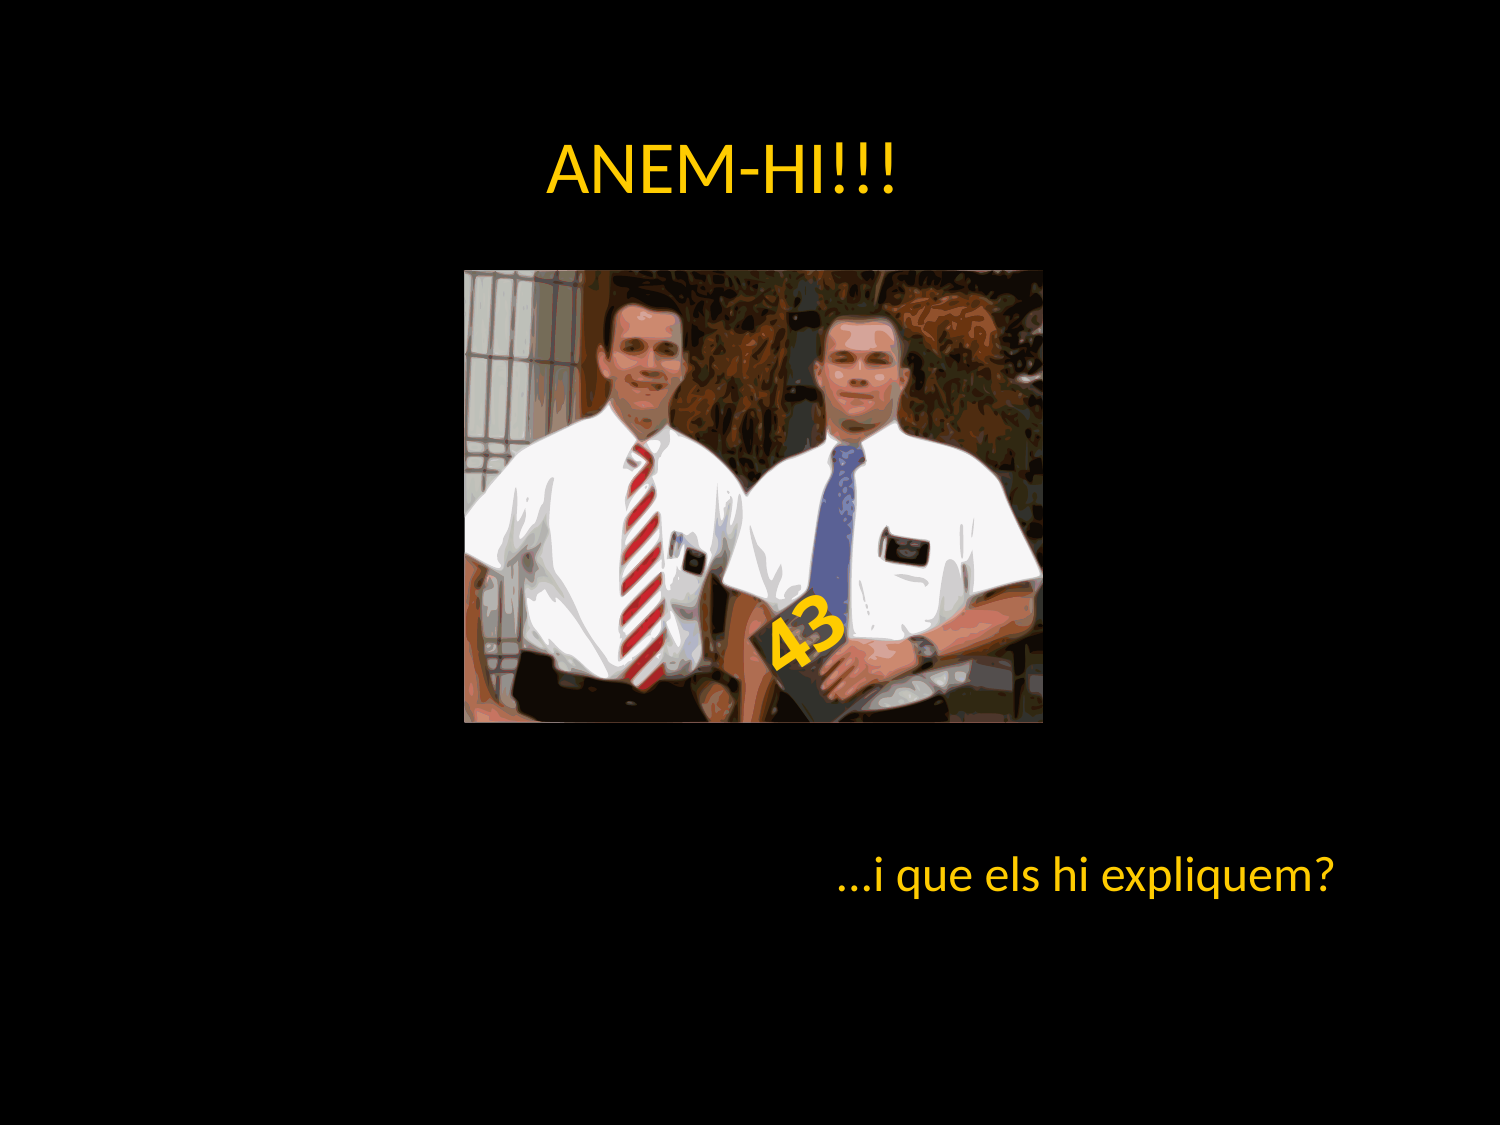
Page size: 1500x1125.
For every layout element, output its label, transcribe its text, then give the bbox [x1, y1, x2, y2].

text_box 43 [720, 556, 889, 733]
text_box ANEM-HI!!! [531, 129, 1016, 237]
text_box ...i que els hi expliquem? [820, 846, 1447, 963]
picture [463, 270, 1049, 726]
